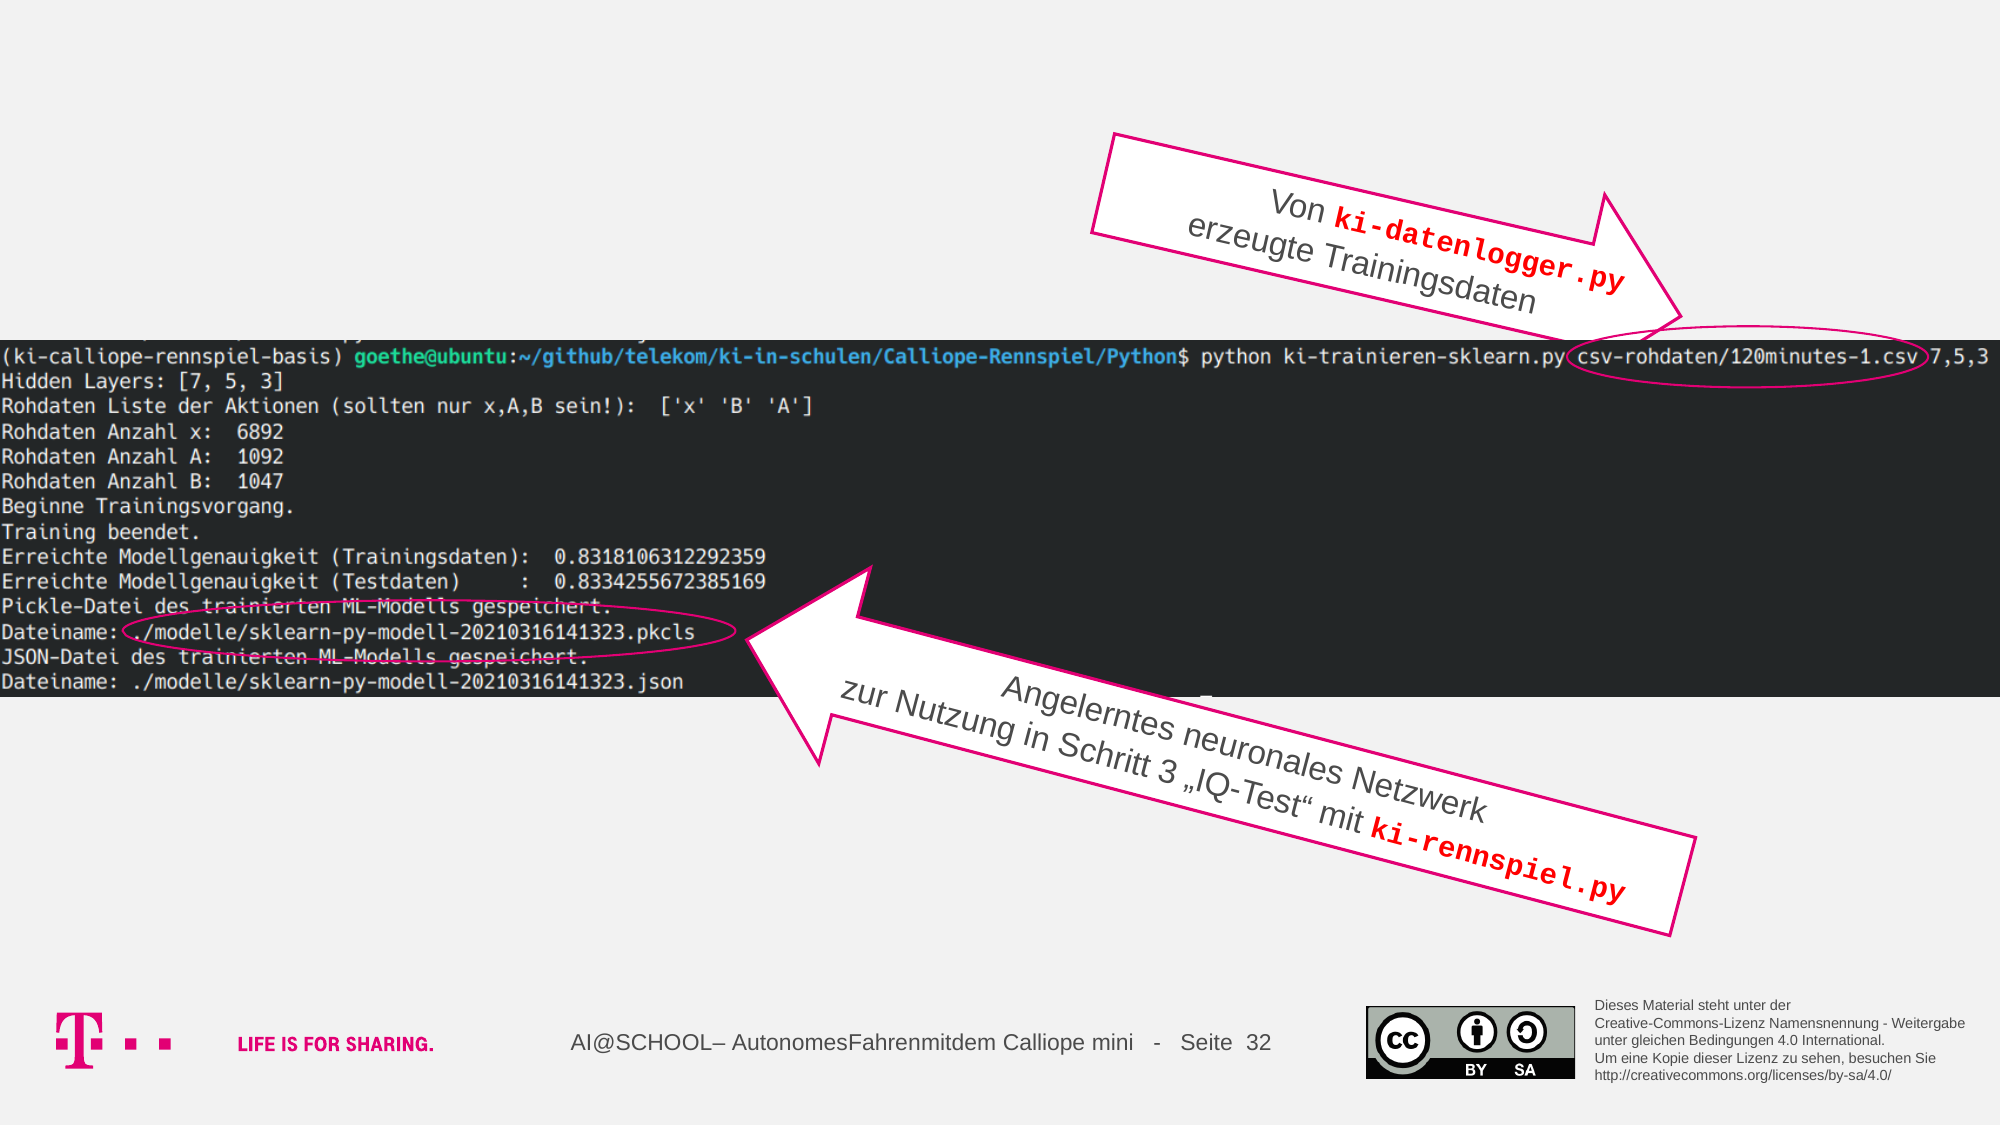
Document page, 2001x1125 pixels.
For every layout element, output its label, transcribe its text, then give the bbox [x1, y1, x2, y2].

text_box Von ki-datenlogger.py erzeugte Trainingsdaten [1091, 133, 1681, 340]
text_box Angelerntes neuronales Netzwerk zur Nutzung in Schritt 3 „IQ-Test“ mit ki-rennspiel.py [746, 567, 1696, 936]
picture [0, 340, 2000, 697]
picture [1569, 340, 1927, 386]
